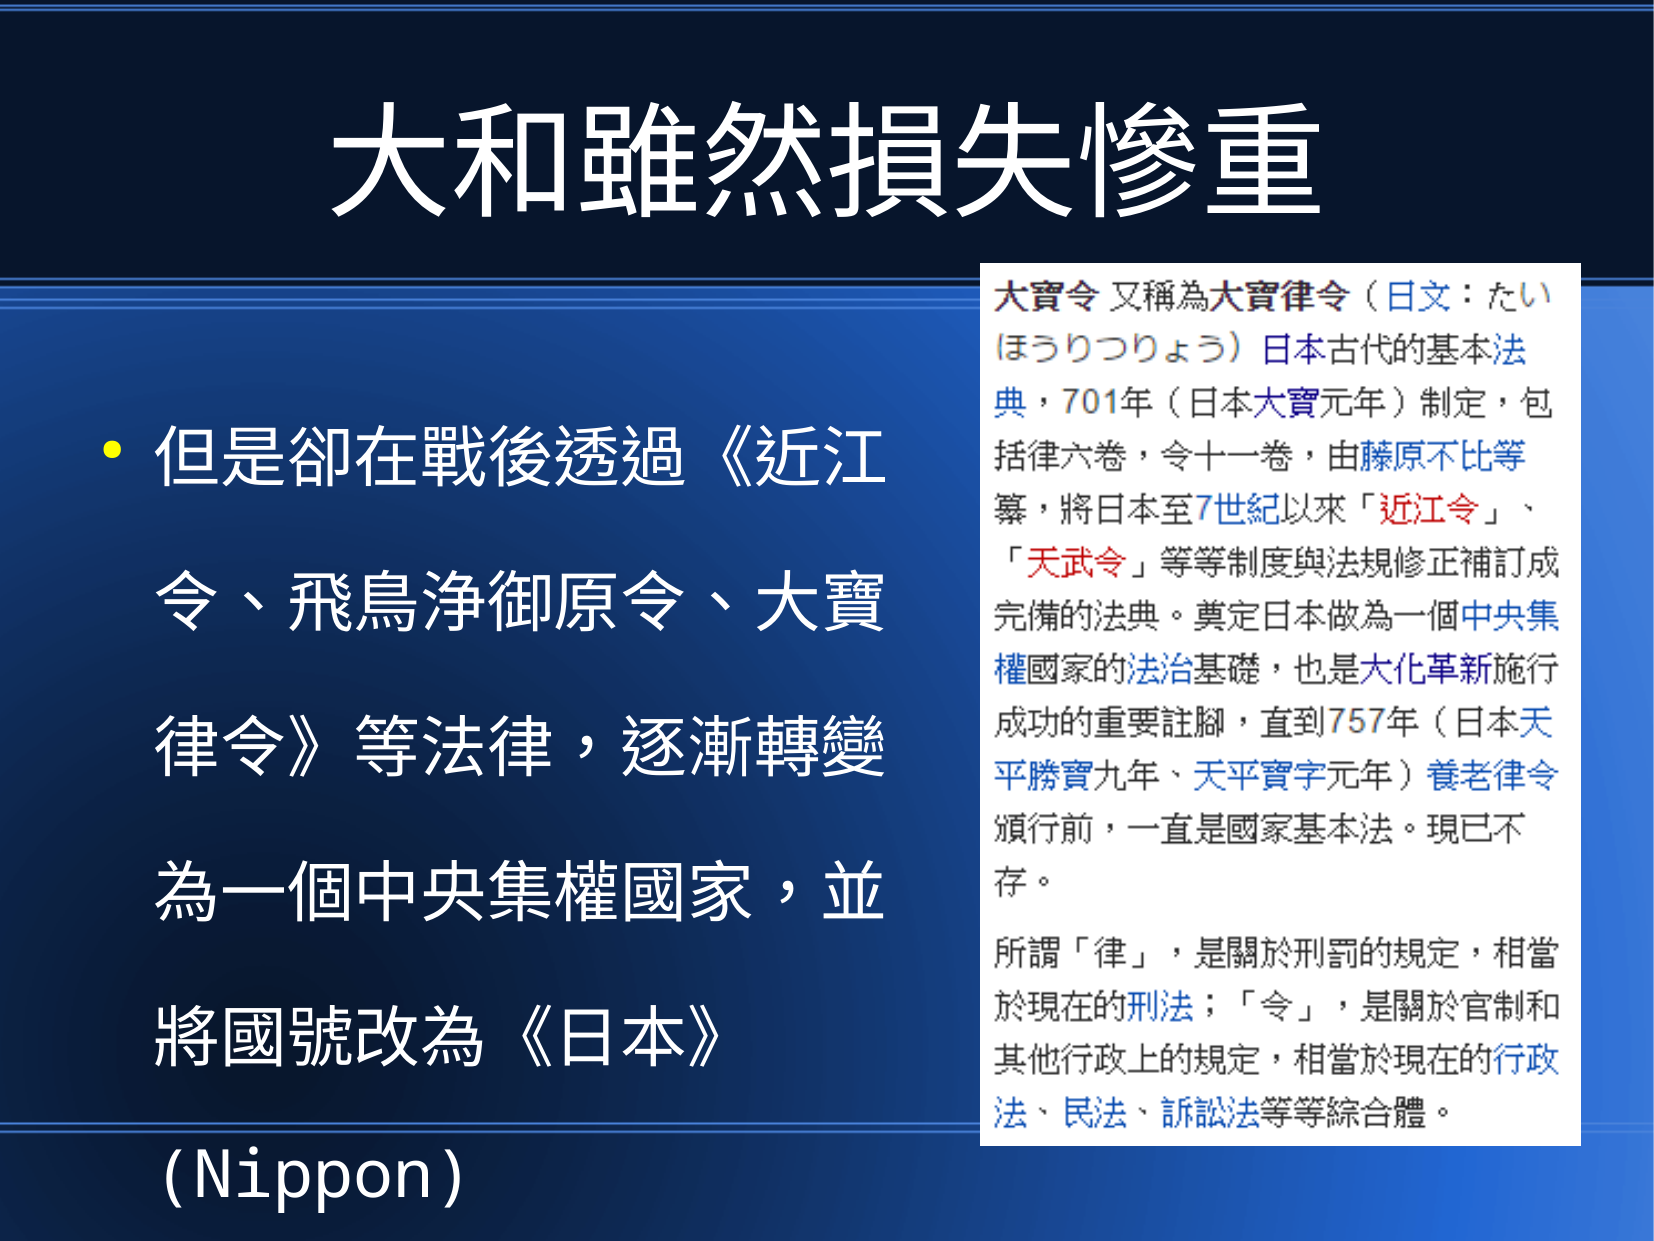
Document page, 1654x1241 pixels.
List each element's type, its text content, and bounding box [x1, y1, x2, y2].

title 大和雖然損失慘重 [82, 49, 1571, 257]
picture [0, 0, 1654, 1241]
list 但是卻在戰後透過《近江令、飛鳥浄御原令、大寶律令》等法律，逐漸轉變為一個中央集權國家，並將國號改為《日本》(Nippon) [82, 355, 910, 1241]
